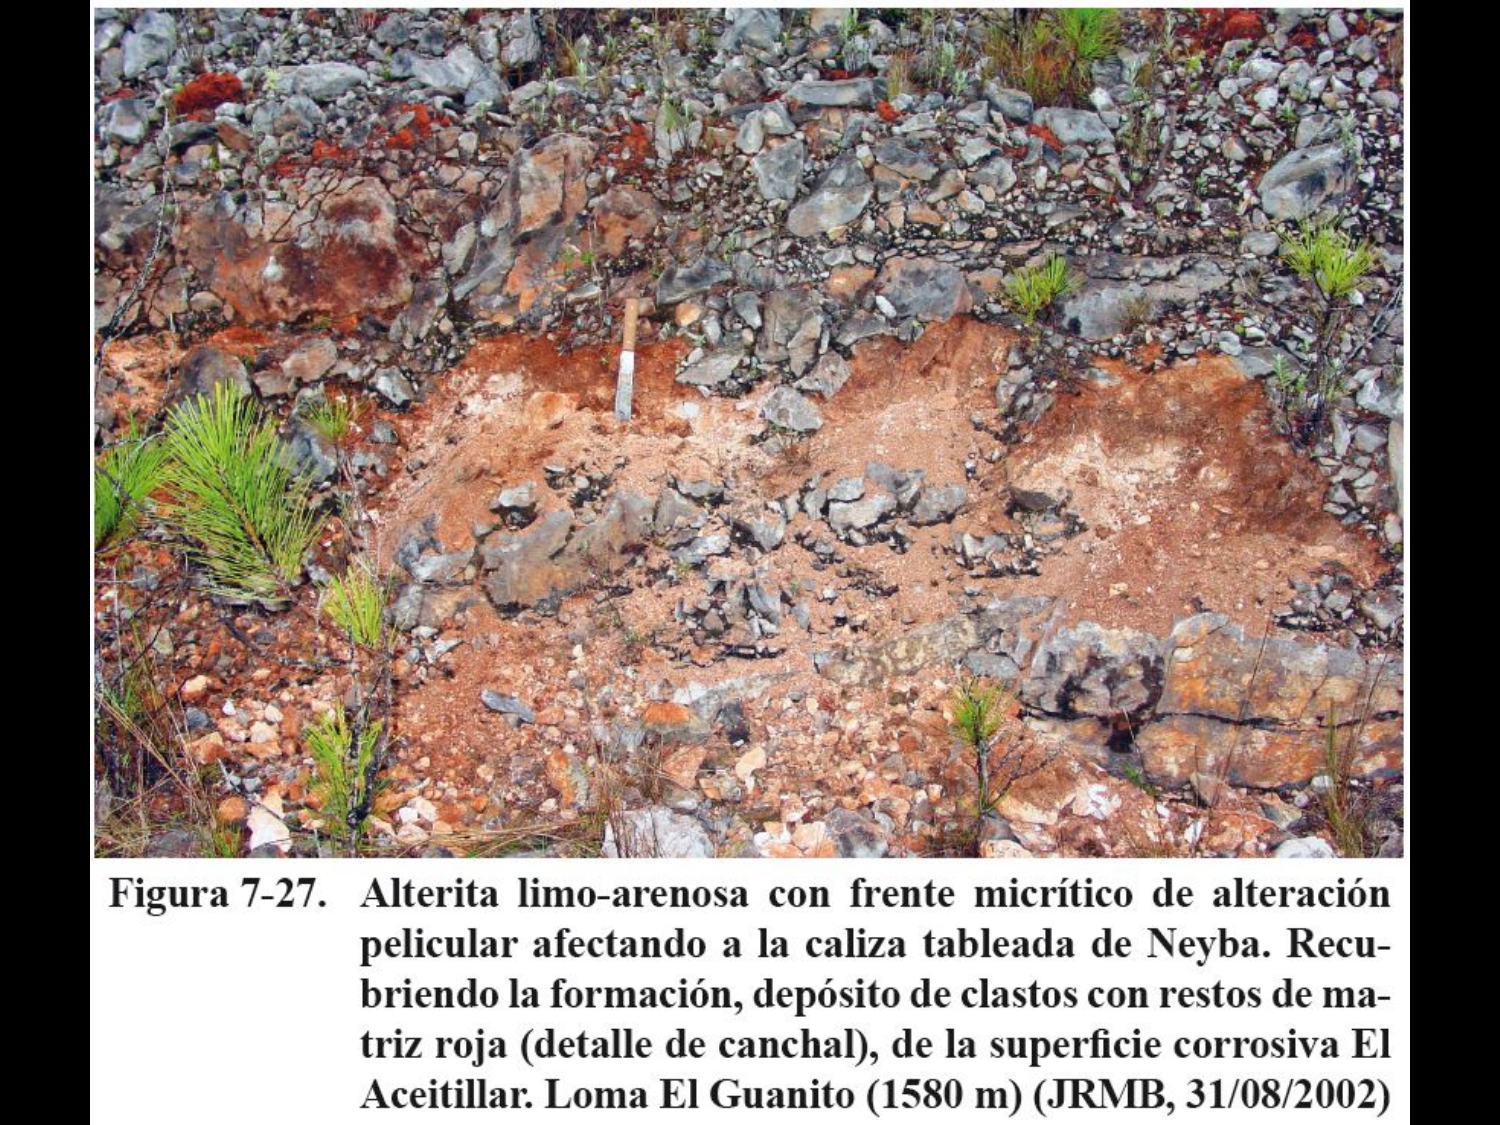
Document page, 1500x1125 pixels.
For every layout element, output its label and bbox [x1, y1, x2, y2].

picture [90, 0, 1410, 1125]
